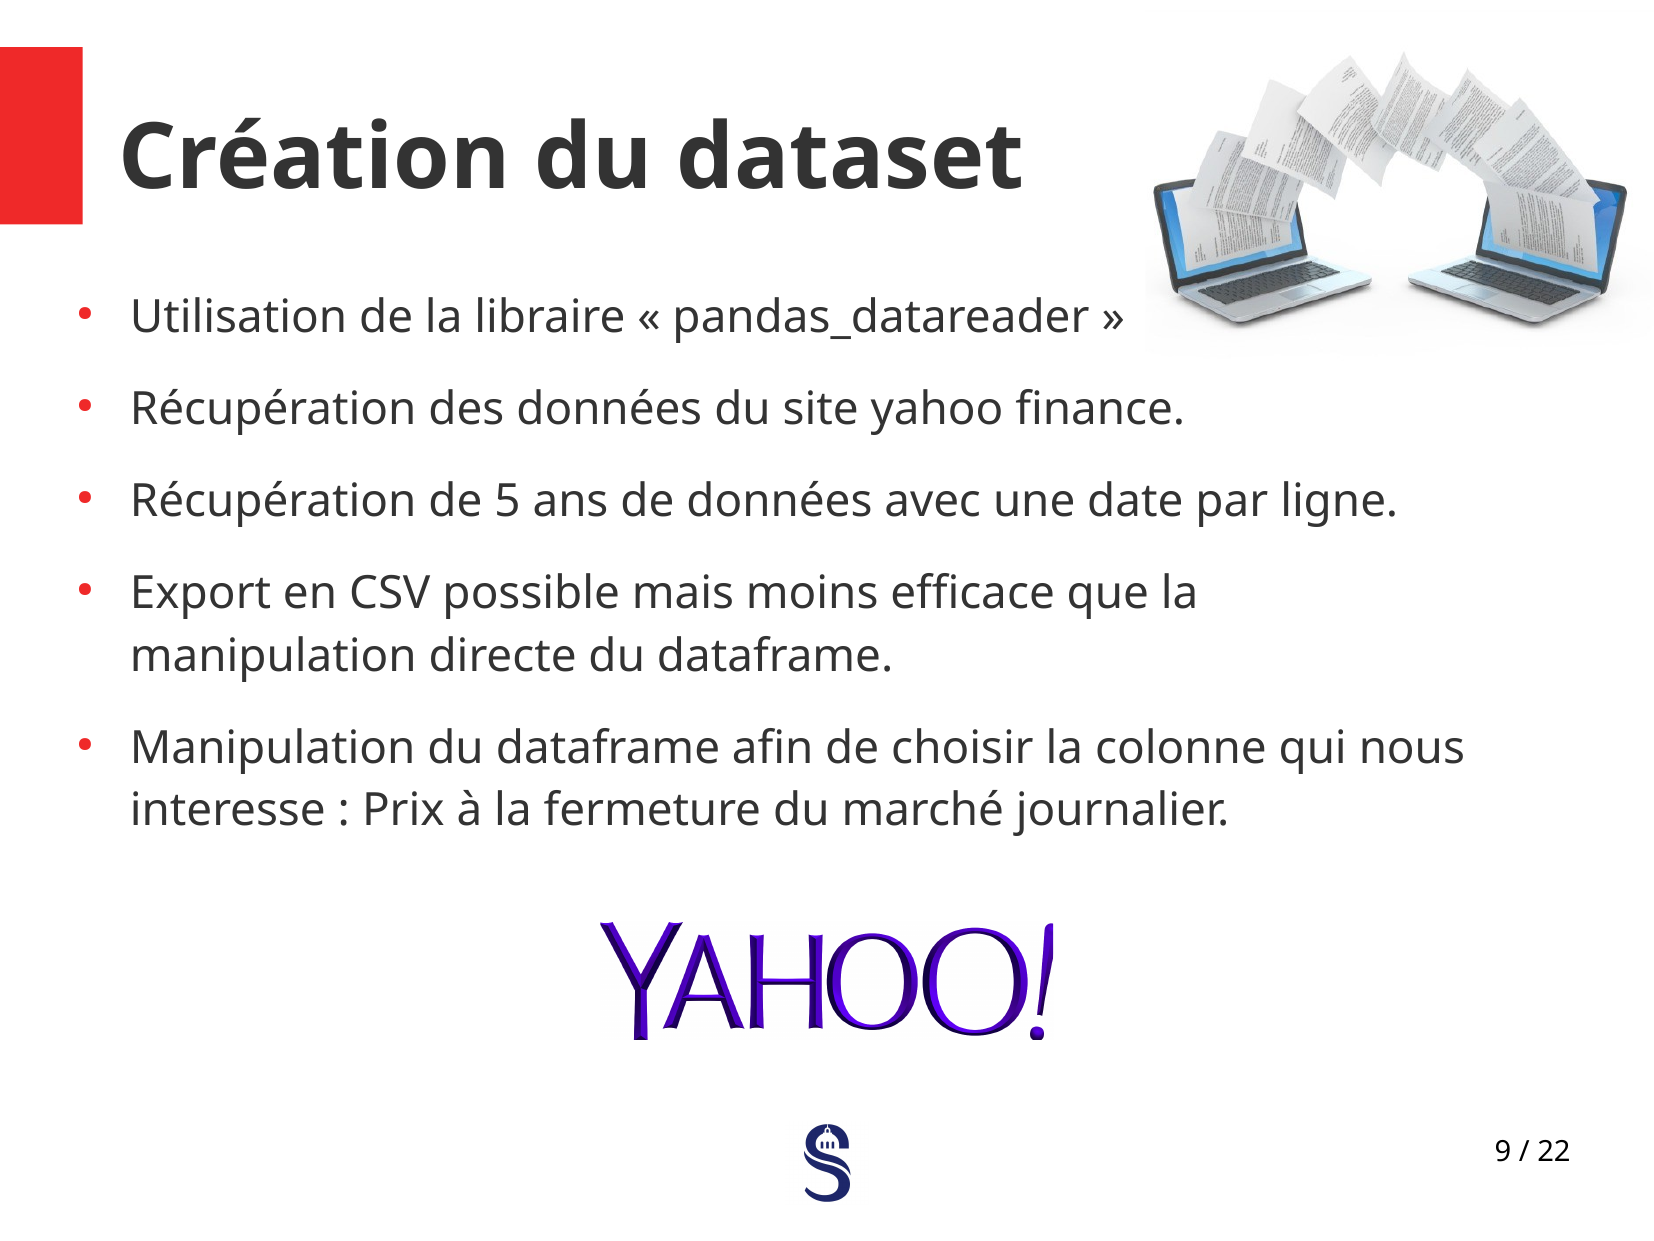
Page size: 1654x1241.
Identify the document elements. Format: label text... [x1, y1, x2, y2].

picture [1145, 10, 1654, 378]
list Utilisation de la libraire « pandas_datareader » Récupération des données du site yahoo finance. Récupération de 5 ans de données avec une date par ligne. Export en CSV possible mais moins efficace que la manipulation directe du dataframe. Manipulation du dataframe afin de choisir la colonne qui nous interesse : Prix à la fermeture du marché journalier. [59, 283, 1477, 1003]
picture [600, 921, 1054, 1040]
picture [785, 1121, 869, 1205]
title Création du dataset [118, 49, 1145, 257]
